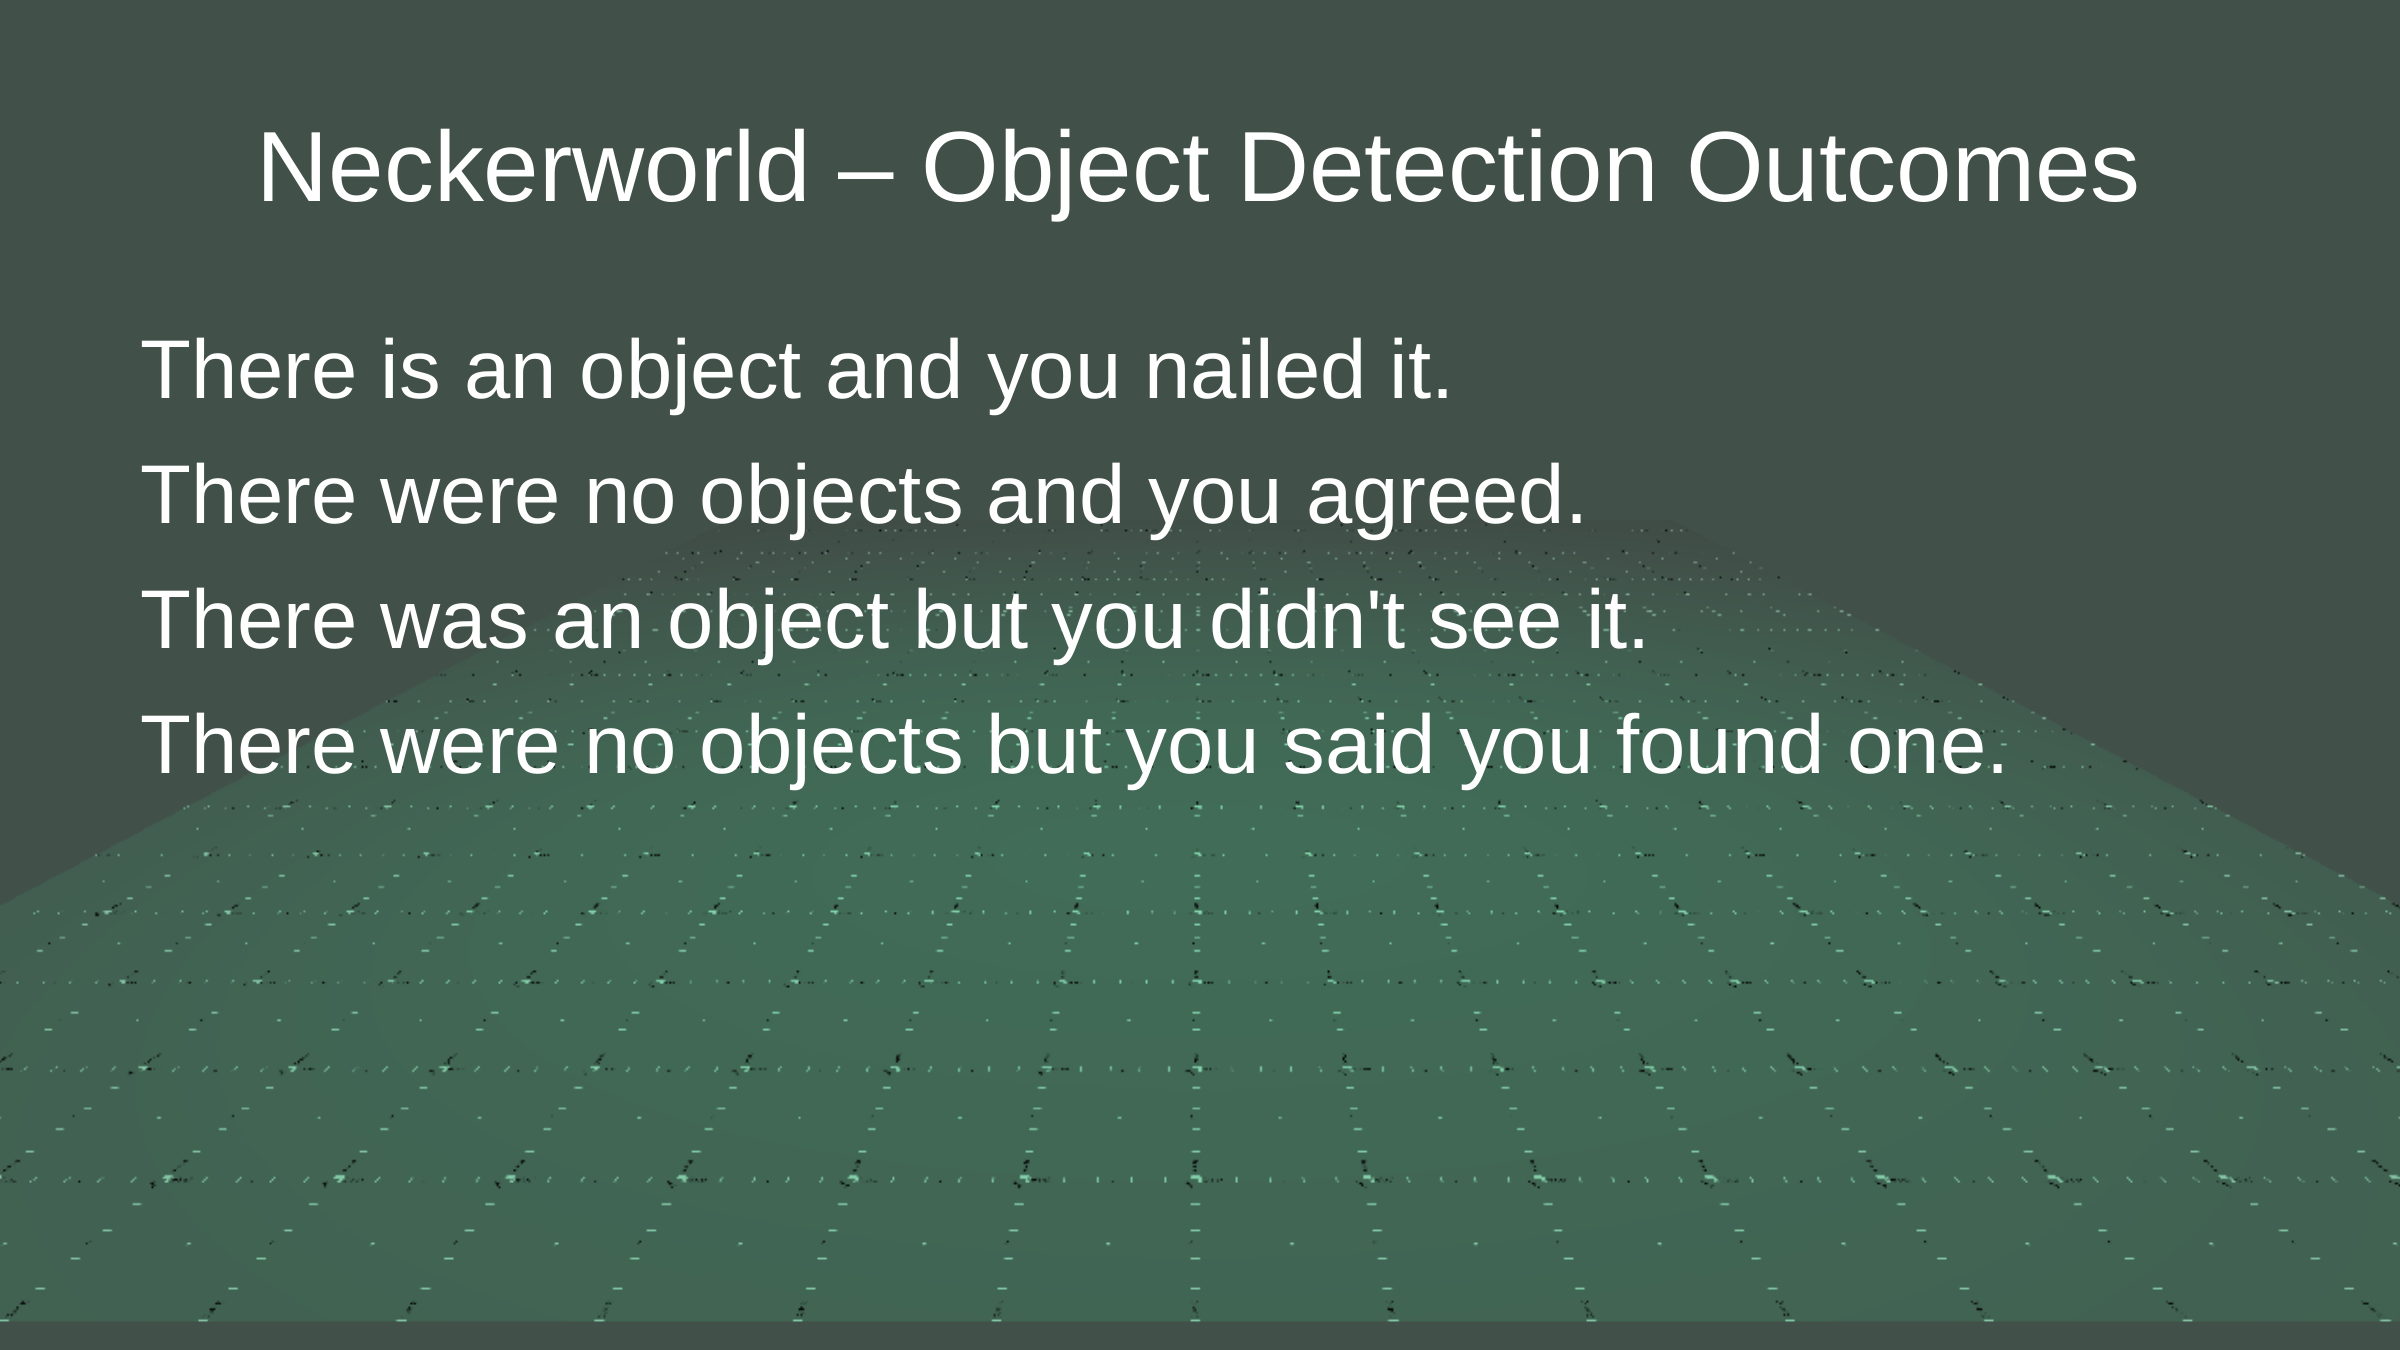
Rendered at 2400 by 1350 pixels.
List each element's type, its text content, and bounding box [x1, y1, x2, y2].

picture [0, 0, 2400, 1350]
list There is an object and you nailed it. There were no objects and you agreed. There was an object but you didn't see it. There were no objects but you said you found one. [140, 322, 2301, 1214]
title Neckerworld – Object Detection Outcomes [120, 53, 2280, 280]
